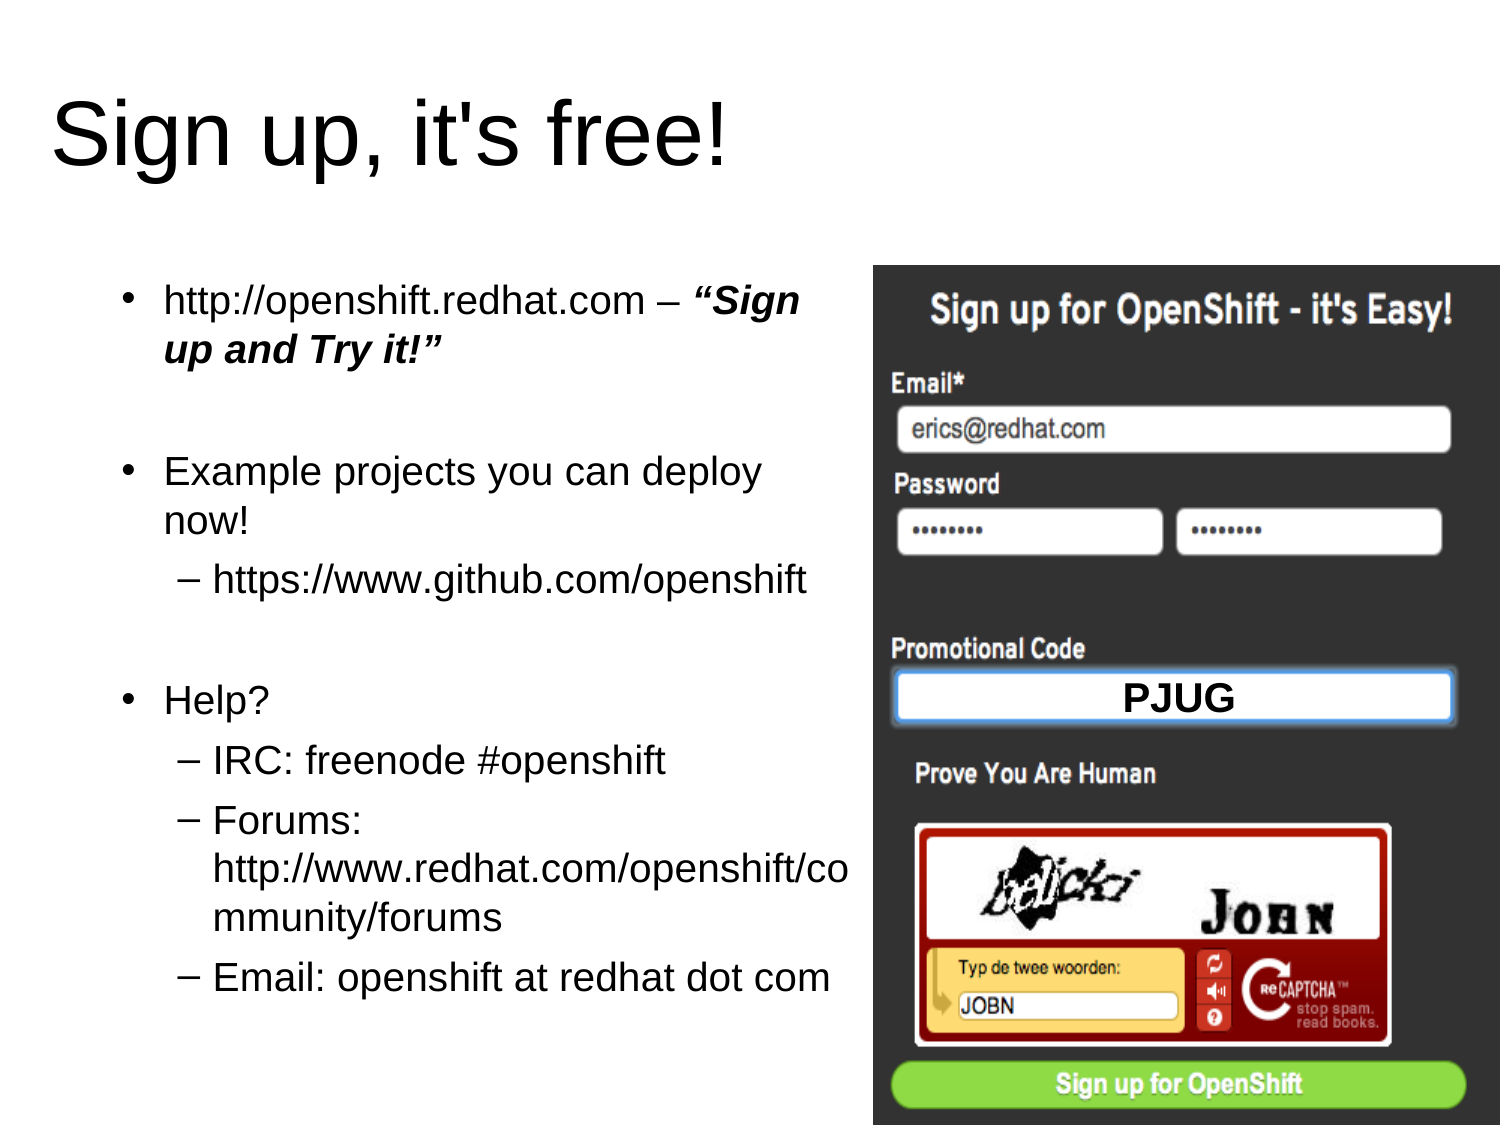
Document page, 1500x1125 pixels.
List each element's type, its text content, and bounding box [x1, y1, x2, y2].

text_box PJUG [1107, 663, 1363, 729]
picture [873, 265, 1500, 1125]
title Sign up, it's free! [35, 11, 1311, 247]
list http://openshift.redhat.com – “Sign up and Try it!” Example projects you can deploy now! https://www.github.com/openshift Help? IRC: freenode #openshift Forums: http://www.redhat.com/openshift/community/forums Email: openshift at redhat dot com [106, 265, 873, 1009]
